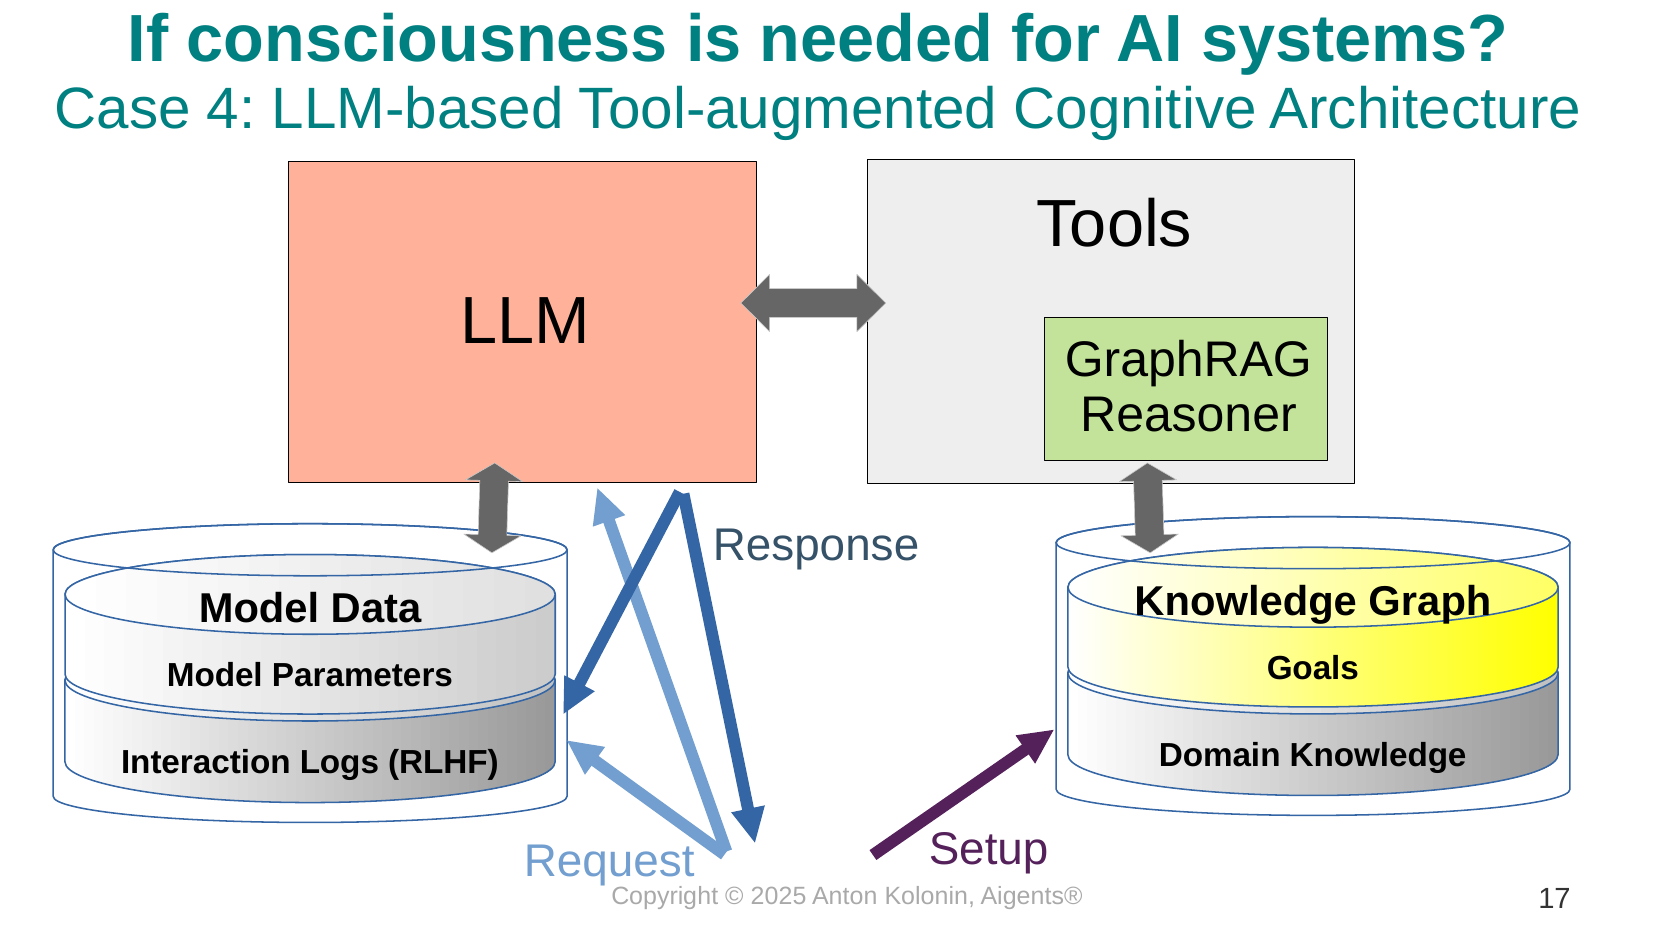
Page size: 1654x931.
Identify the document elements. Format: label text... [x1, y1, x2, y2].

text_box Setup [913, 815, 1168, 885]
text_box Request [509, 827, 764, 897]
text_box Tools [927, 158, 1302, 289]
text_box If consciousness is needed for AI systems? Case 4: LLM-based Tool-augmented Cognitive Architecture [0, 0, 1654, 150]
text_box Knowledge Graph [1056, 545, 1570, 816]
text_box GraphRAG Reasoner [1050, 321, 1327, 452]
text_box Model Data [53, 550, 568, 823]
text_box [288, 159, 1355, 553]
text_box LLM [345, 159, 706, 481]
text_box Response [698, 511, 952, 596]
